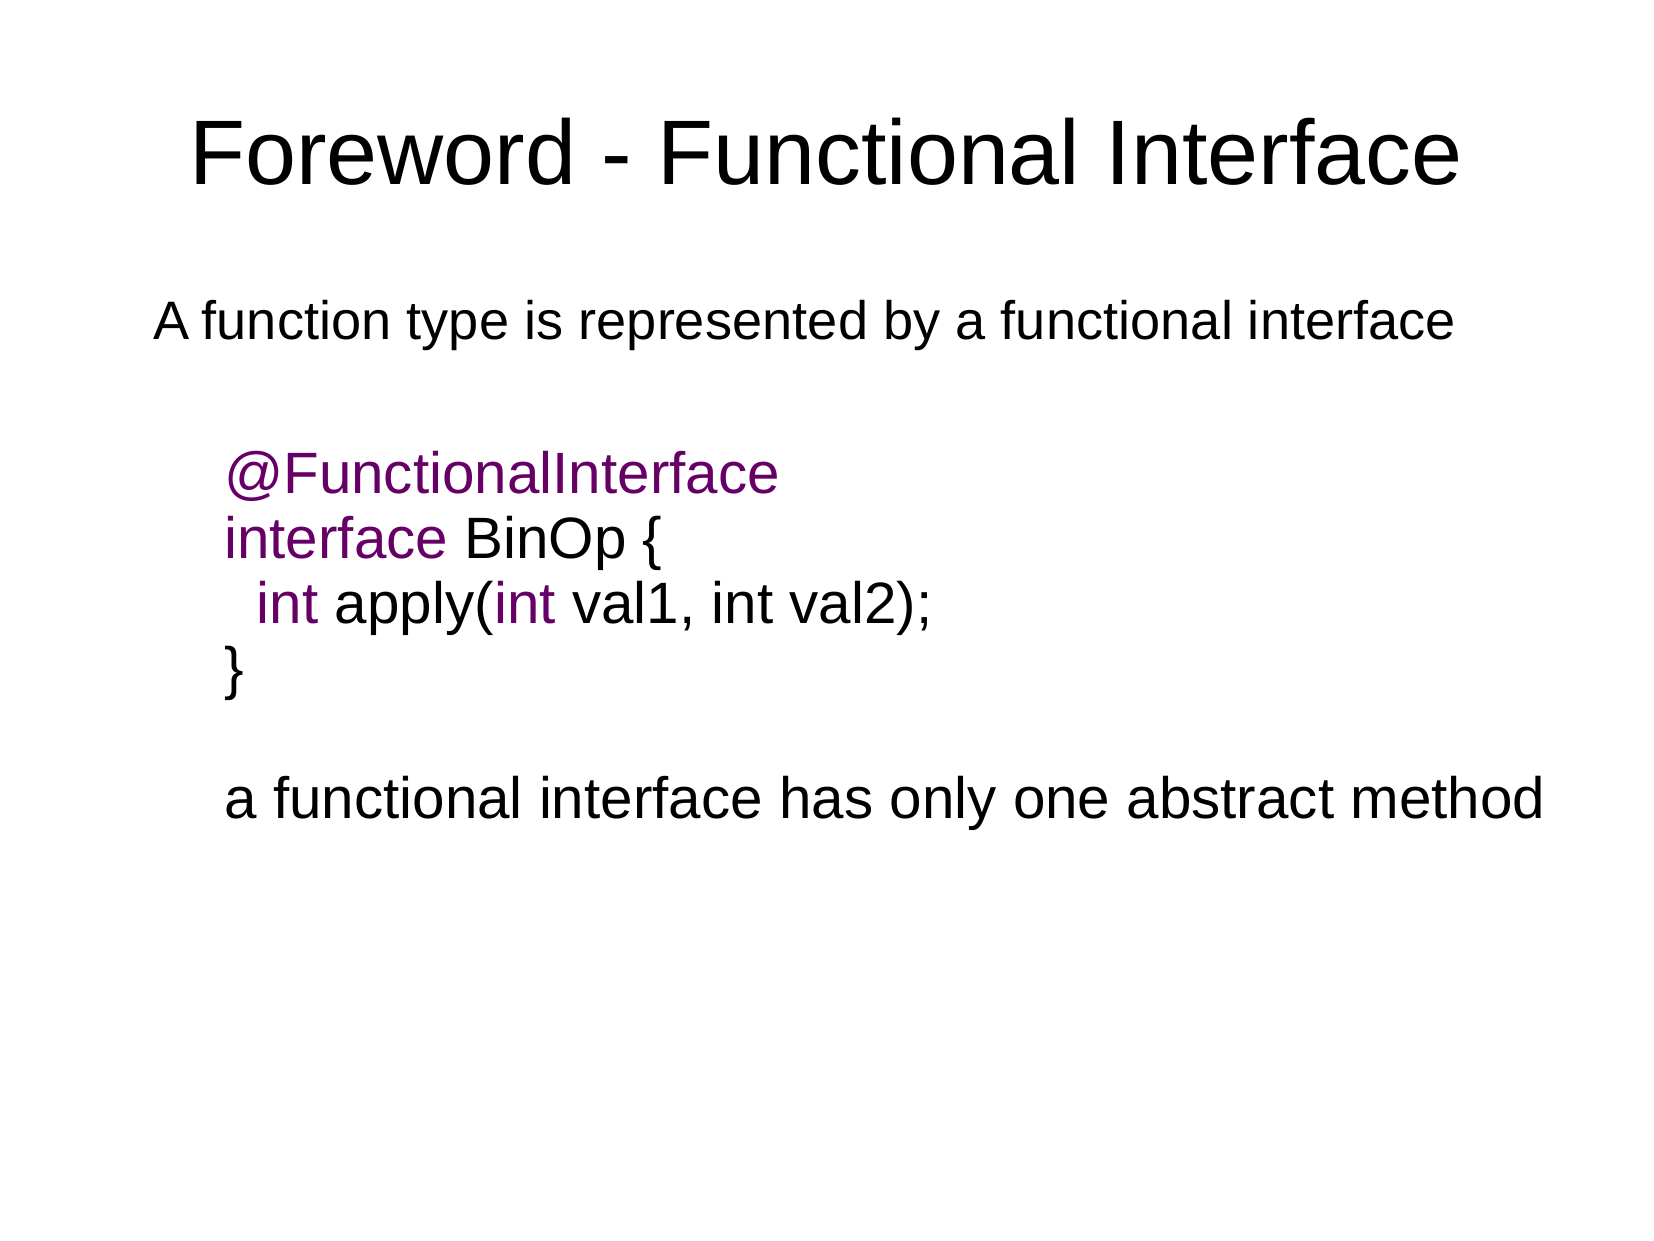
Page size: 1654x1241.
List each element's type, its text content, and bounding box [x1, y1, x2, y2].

title Foreword - Functional Interface [82, 49, 1571, 257]
list A function type is represented by a functional interface @FunctionalInterface interface BinOp { int apply(int val1, int val2); } a functional interface has only one abstract method [82, 290, 1571, 1141]
